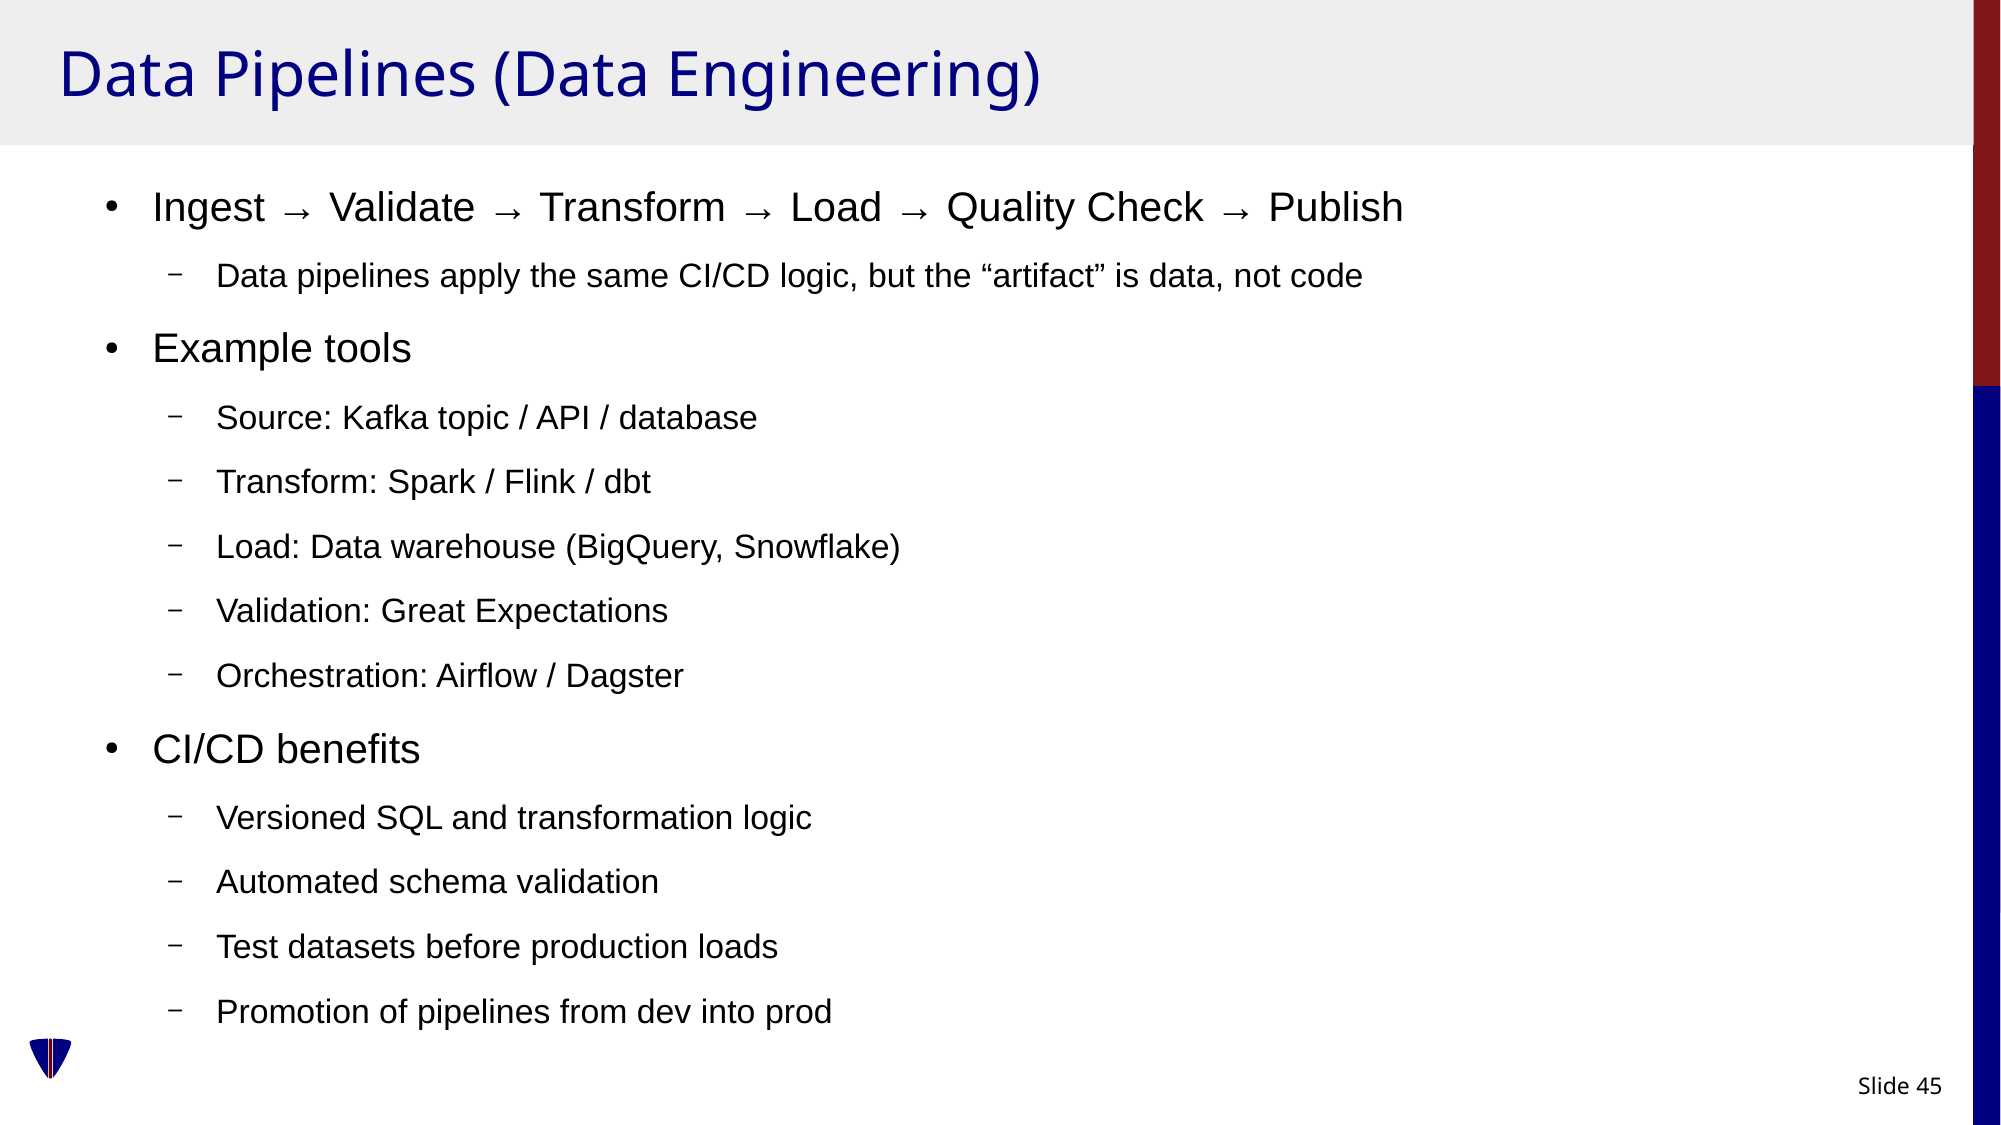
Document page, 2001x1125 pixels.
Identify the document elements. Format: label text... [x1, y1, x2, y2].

title Data Pipelines (Data Engineering) [0, 0, 1974, 146]
list Ingest → Validate → Transform → Load → Quality Check → Publish Data pipelines apply the same CI/CD logic, but the “artifact” is data, not code Example tools Source: Kafka topic / API / database Transform: Spark / Flink / dbt Load: Data warehouse (BigQuery, Snowflake) Validation: Great Expectations Orchestration: Airflow / Dagster CI/CD benefits Versioned SQL and transformation logic Automated schema validation Test datasets before production loads Promotion of pipelines from dev into prod [88, 177, 1873, 1034]
